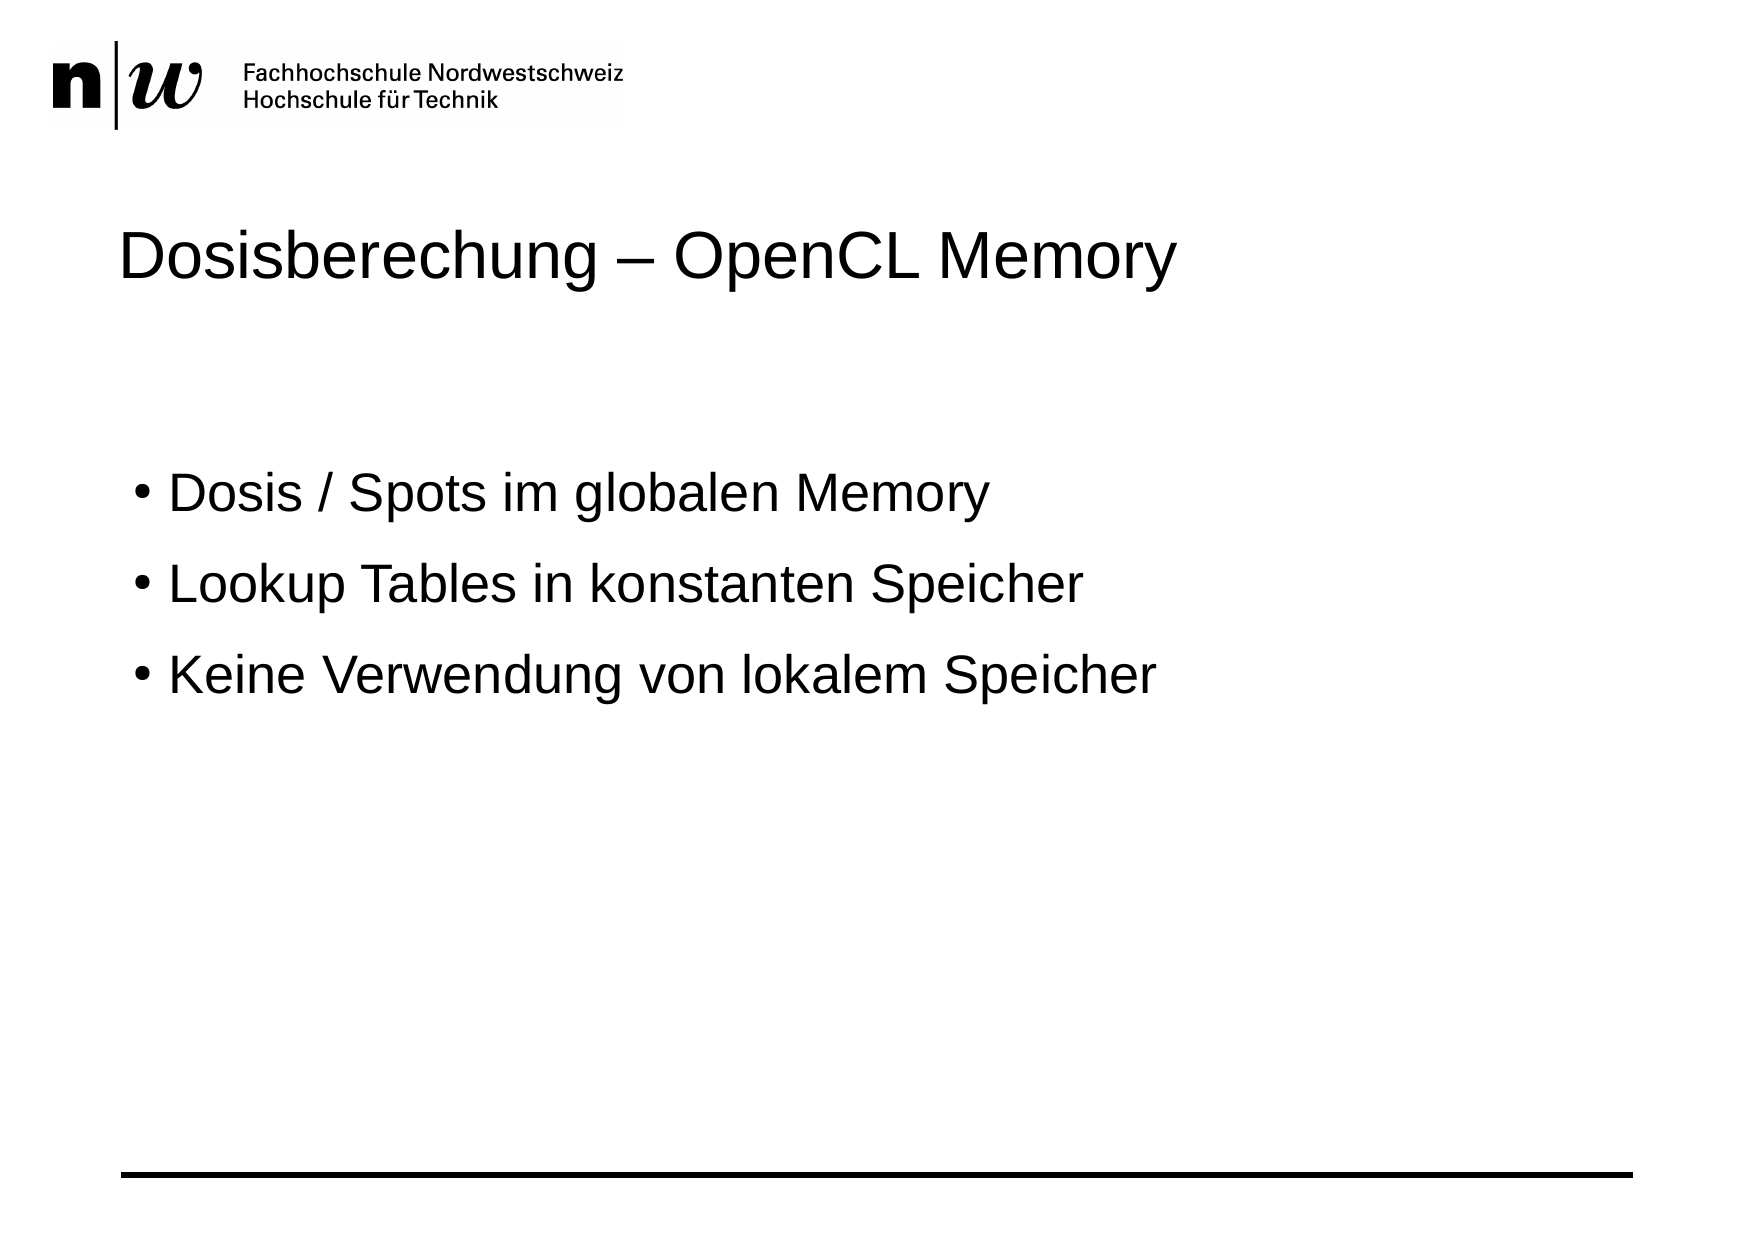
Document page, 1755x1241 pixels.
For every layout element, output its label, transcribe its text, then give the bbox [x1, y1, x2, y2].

picture [53, 41, 623, 130]
text_box Dosis / Spots im globalen Memory Lookup Tables in konstanten Speicher Keine Verwendung von lokalem Speicher [118, 425, 1630, 1146]
text_box Dosisberechung – OpenCL Memory [118, 212, 1606, 296]
